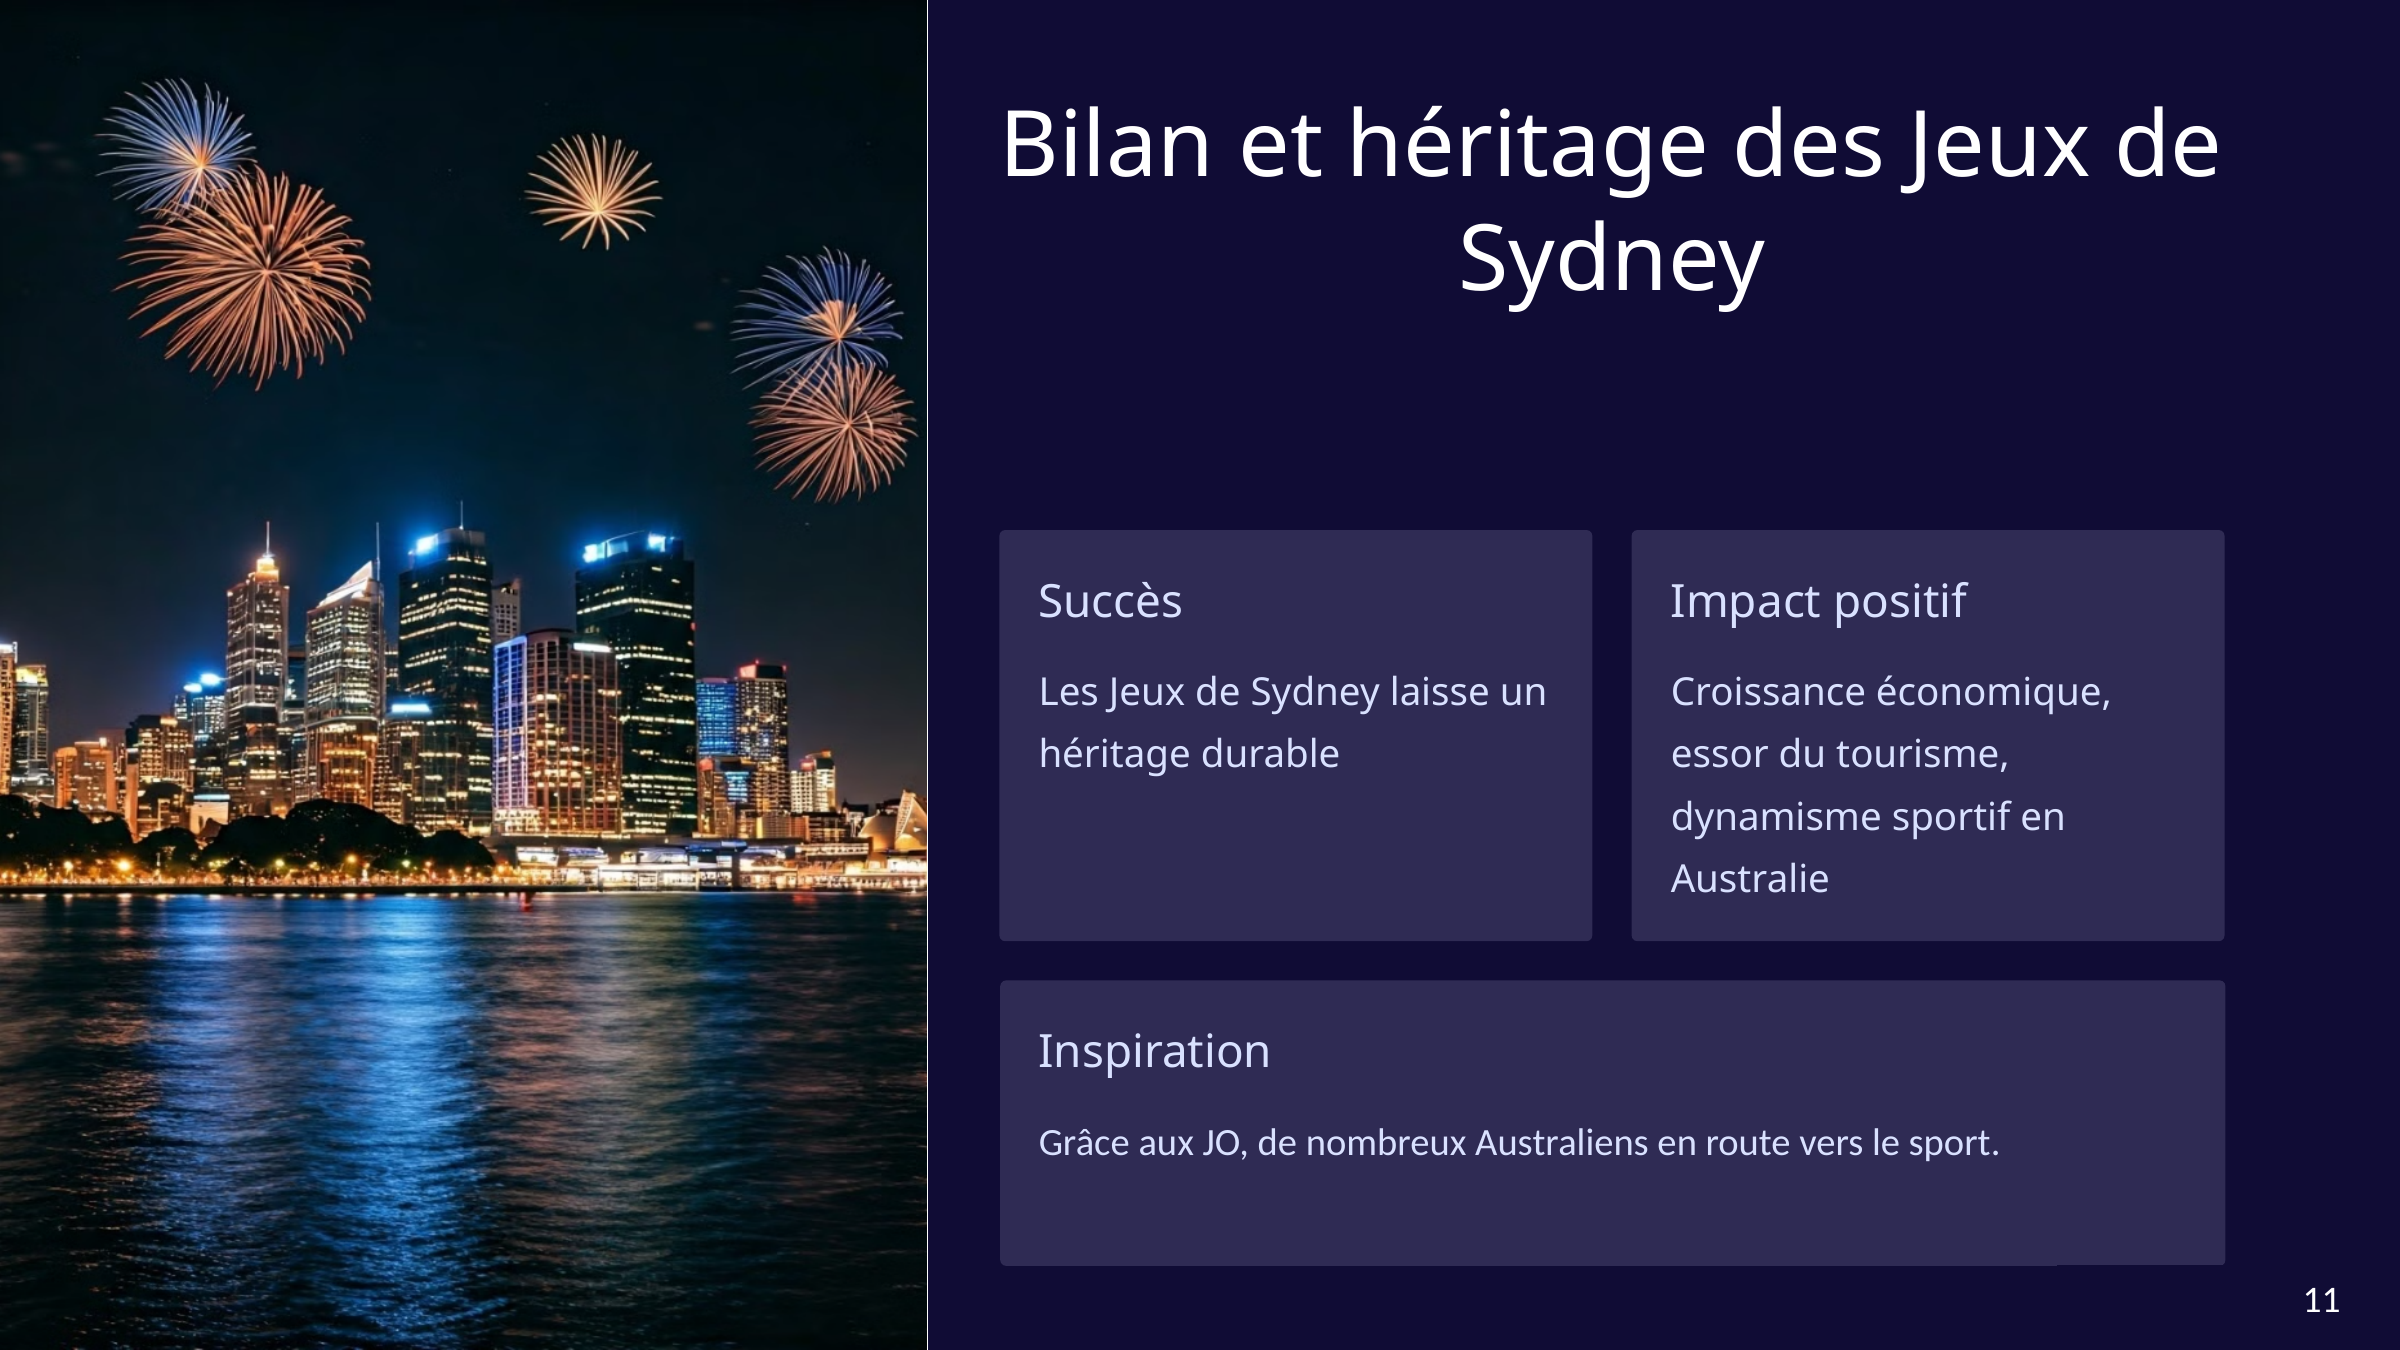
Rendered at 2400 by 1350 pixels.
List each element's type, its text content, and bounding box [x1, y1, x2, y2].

picture [0, 0, 927, 1350]
text_box Bilan et héritage des Jeux de Sydney [999, 80, 2225, 311]
text_box [1000, 980, 2382, 1335]
text_box Inspiration [1039, 1020, 1501, 1077]
text_box [1631, 530, 2225, 942]
text_box Succès [1039, 569, 1501, 627]
text_box 11 [2083, 1267, 2378, 1328]
text_box Croissance économique, essor du tourisme, dynamisme sportif en Australie [1671, 651, 2185, 902]
text_box [999, 530, 1593, 942]
text_box Impact positif [1671, 569, 2133, 627]
text_box Les Jeux de Sydney laisse un héritage durable [1039, 651, 1553, 839]
text_box Grâce aux JO, de nombreux Australiens en route vers le sport. [1039, 1101, 2185, 1227]
text_box Inspiration [1112, 1045, 1125, 1064]
